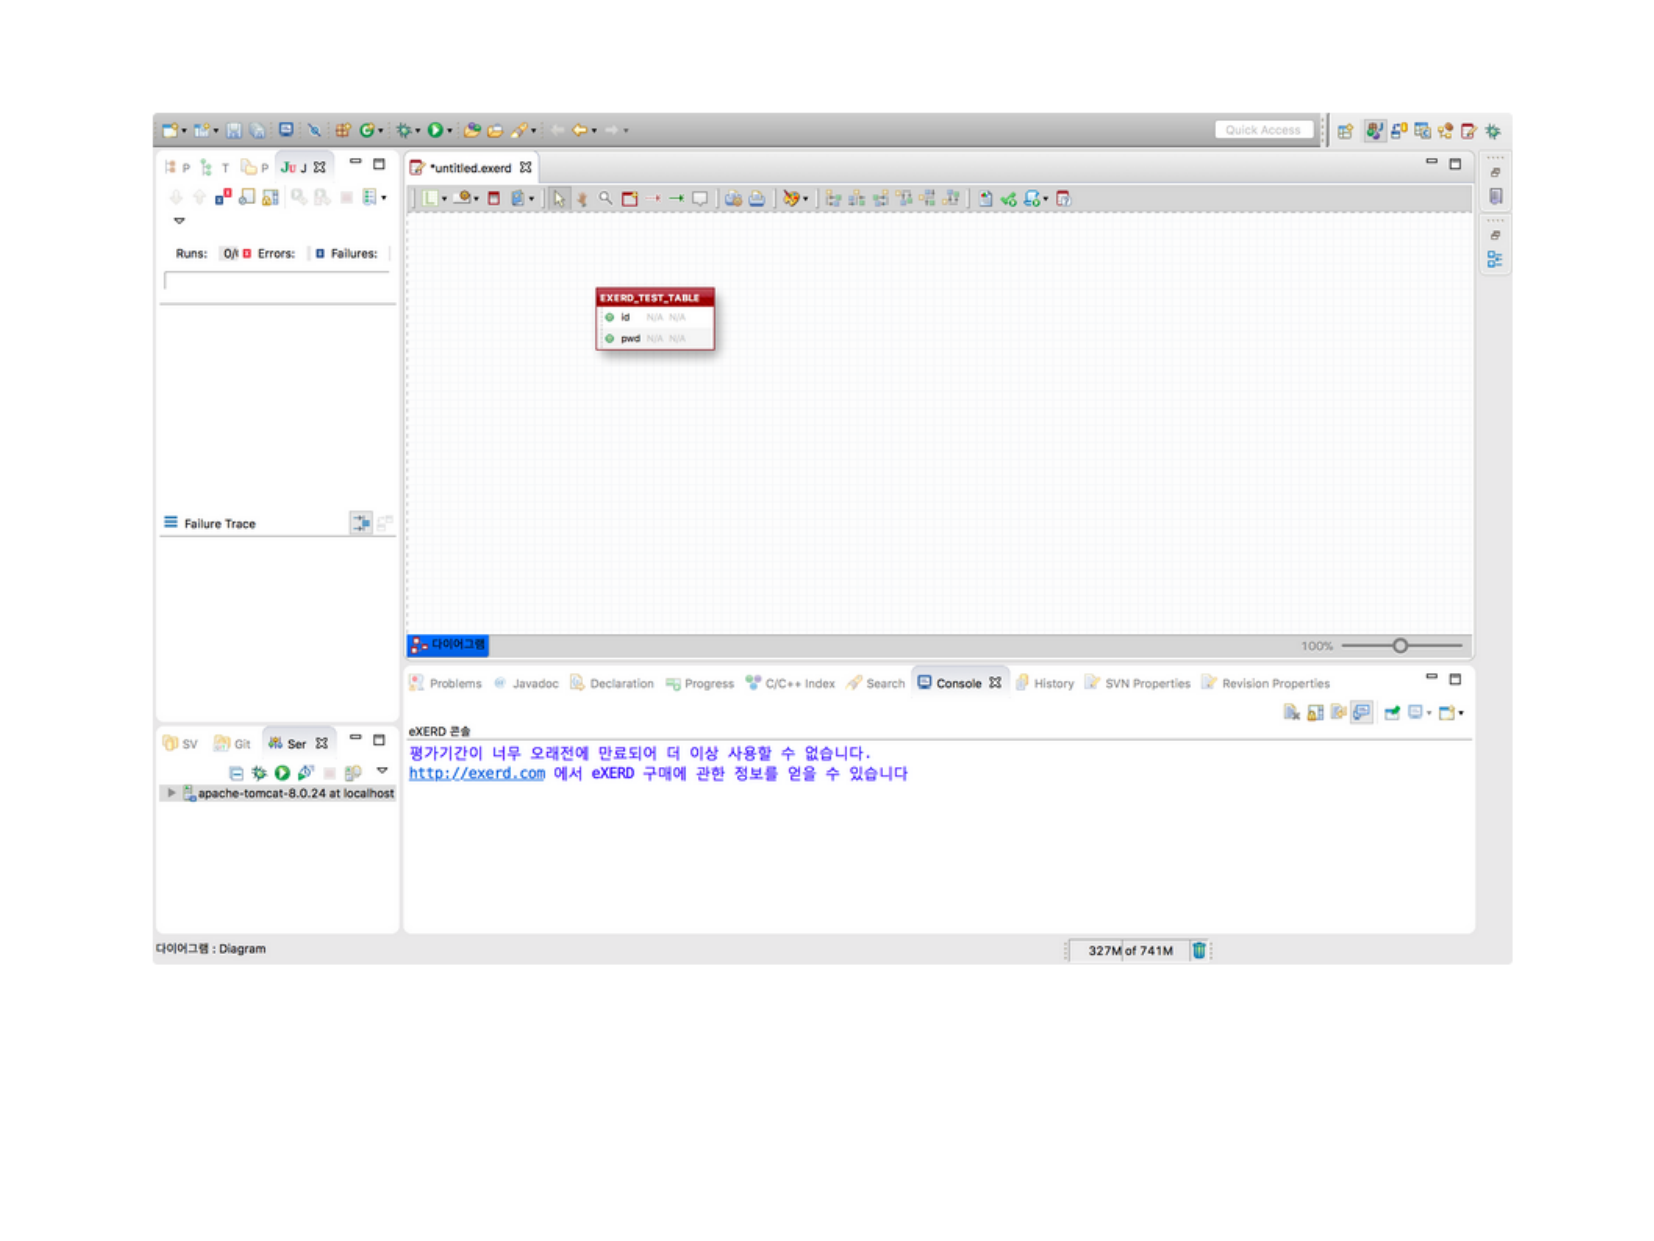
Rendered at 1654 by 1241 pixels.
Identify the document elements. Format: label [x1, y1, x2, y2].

picture [150, 110, 1516, 968]
